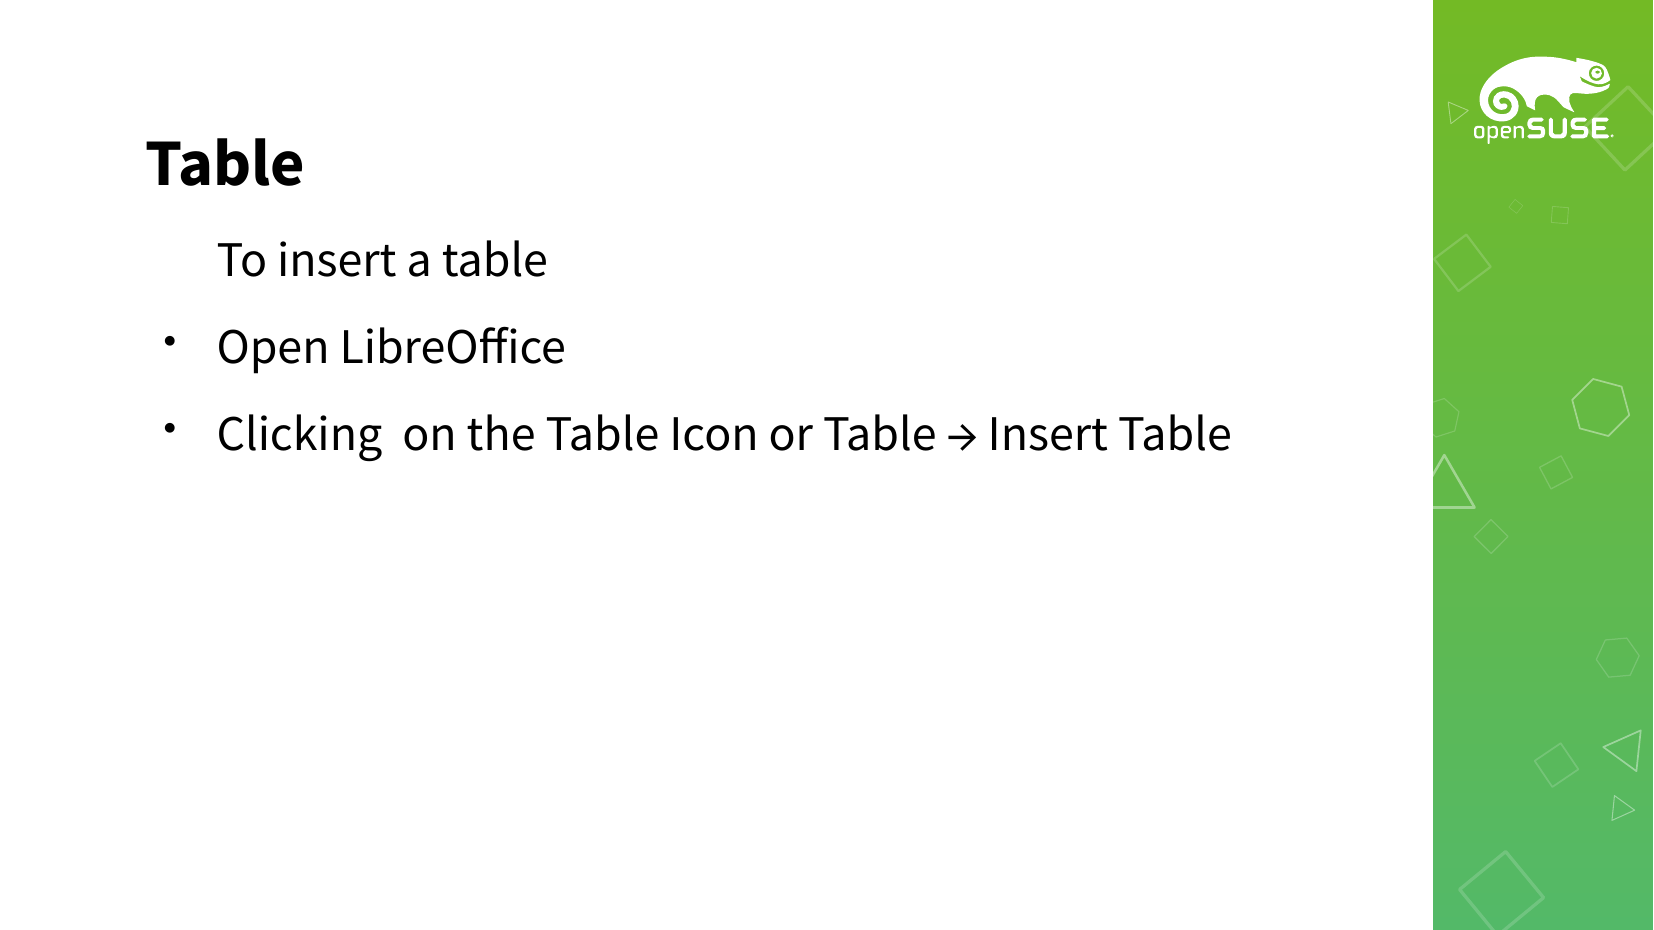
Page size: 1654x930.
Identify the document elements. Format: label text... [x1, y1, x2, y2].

list Table To insert a table Open LibreOffice Clicking on the Table Icon or Table → Insert Table [75, 119, 1328, 660]
